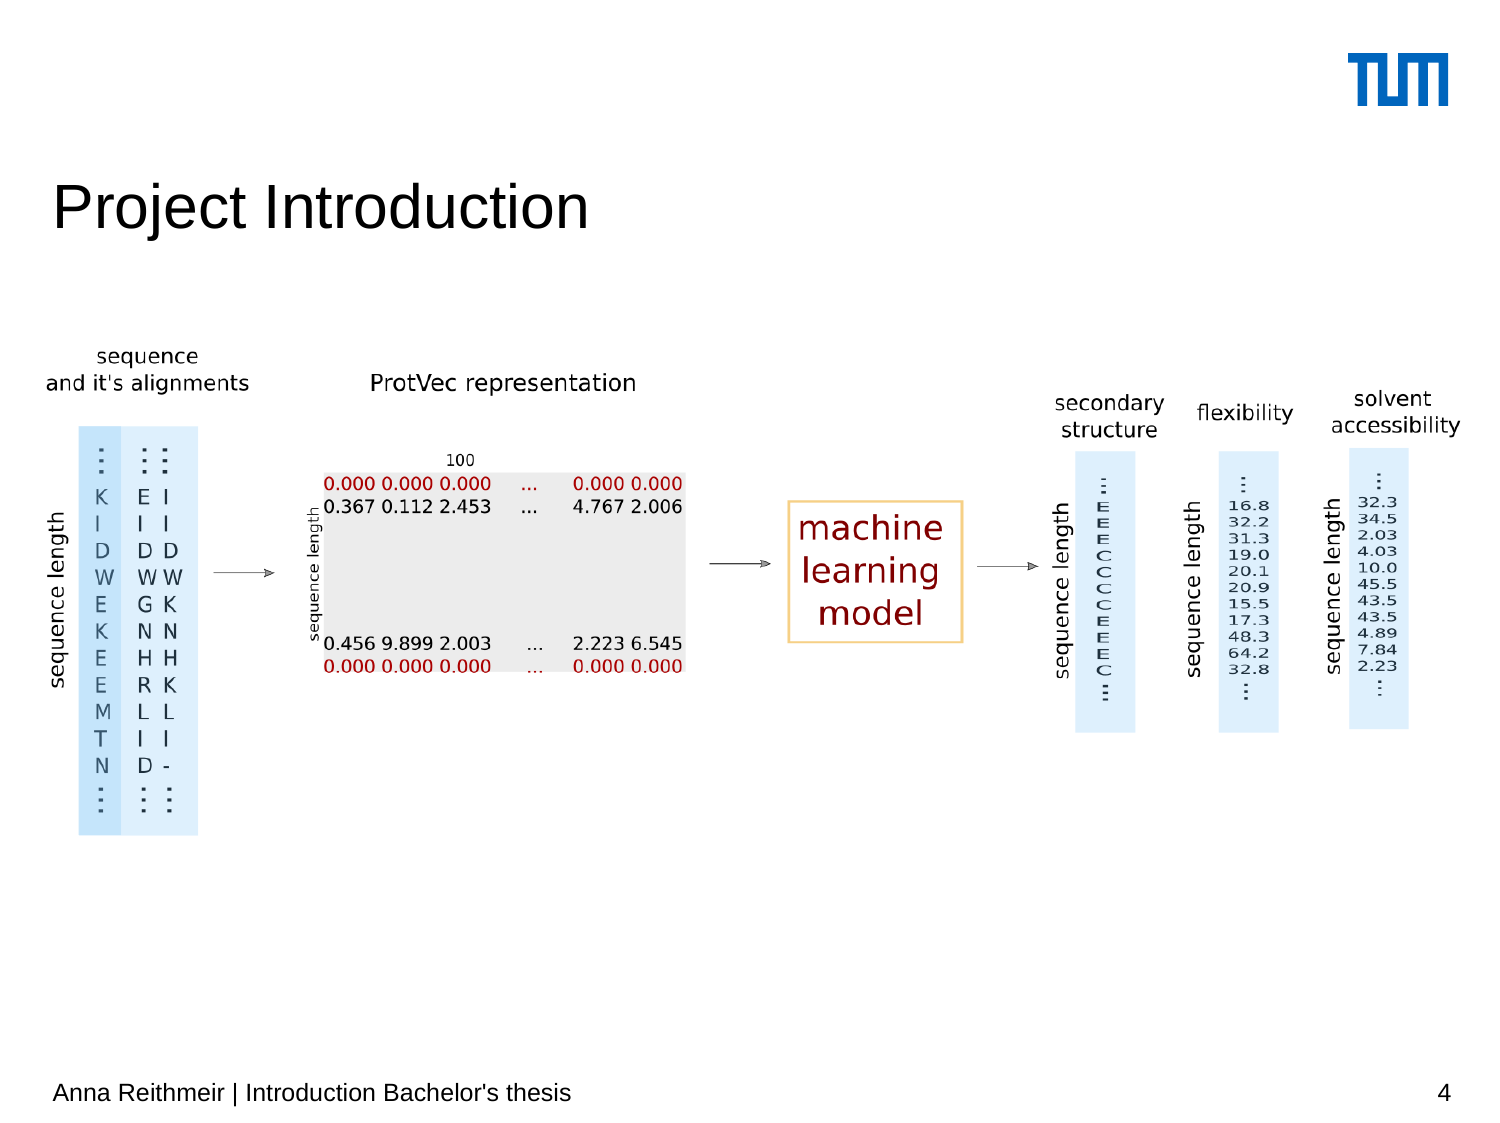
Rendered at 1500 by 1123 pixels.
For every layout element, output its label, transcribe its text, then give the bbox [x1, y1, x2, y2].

picture [23, 287, 1500, 922]
title Project Introduction [52, 171, 1453, 242]
